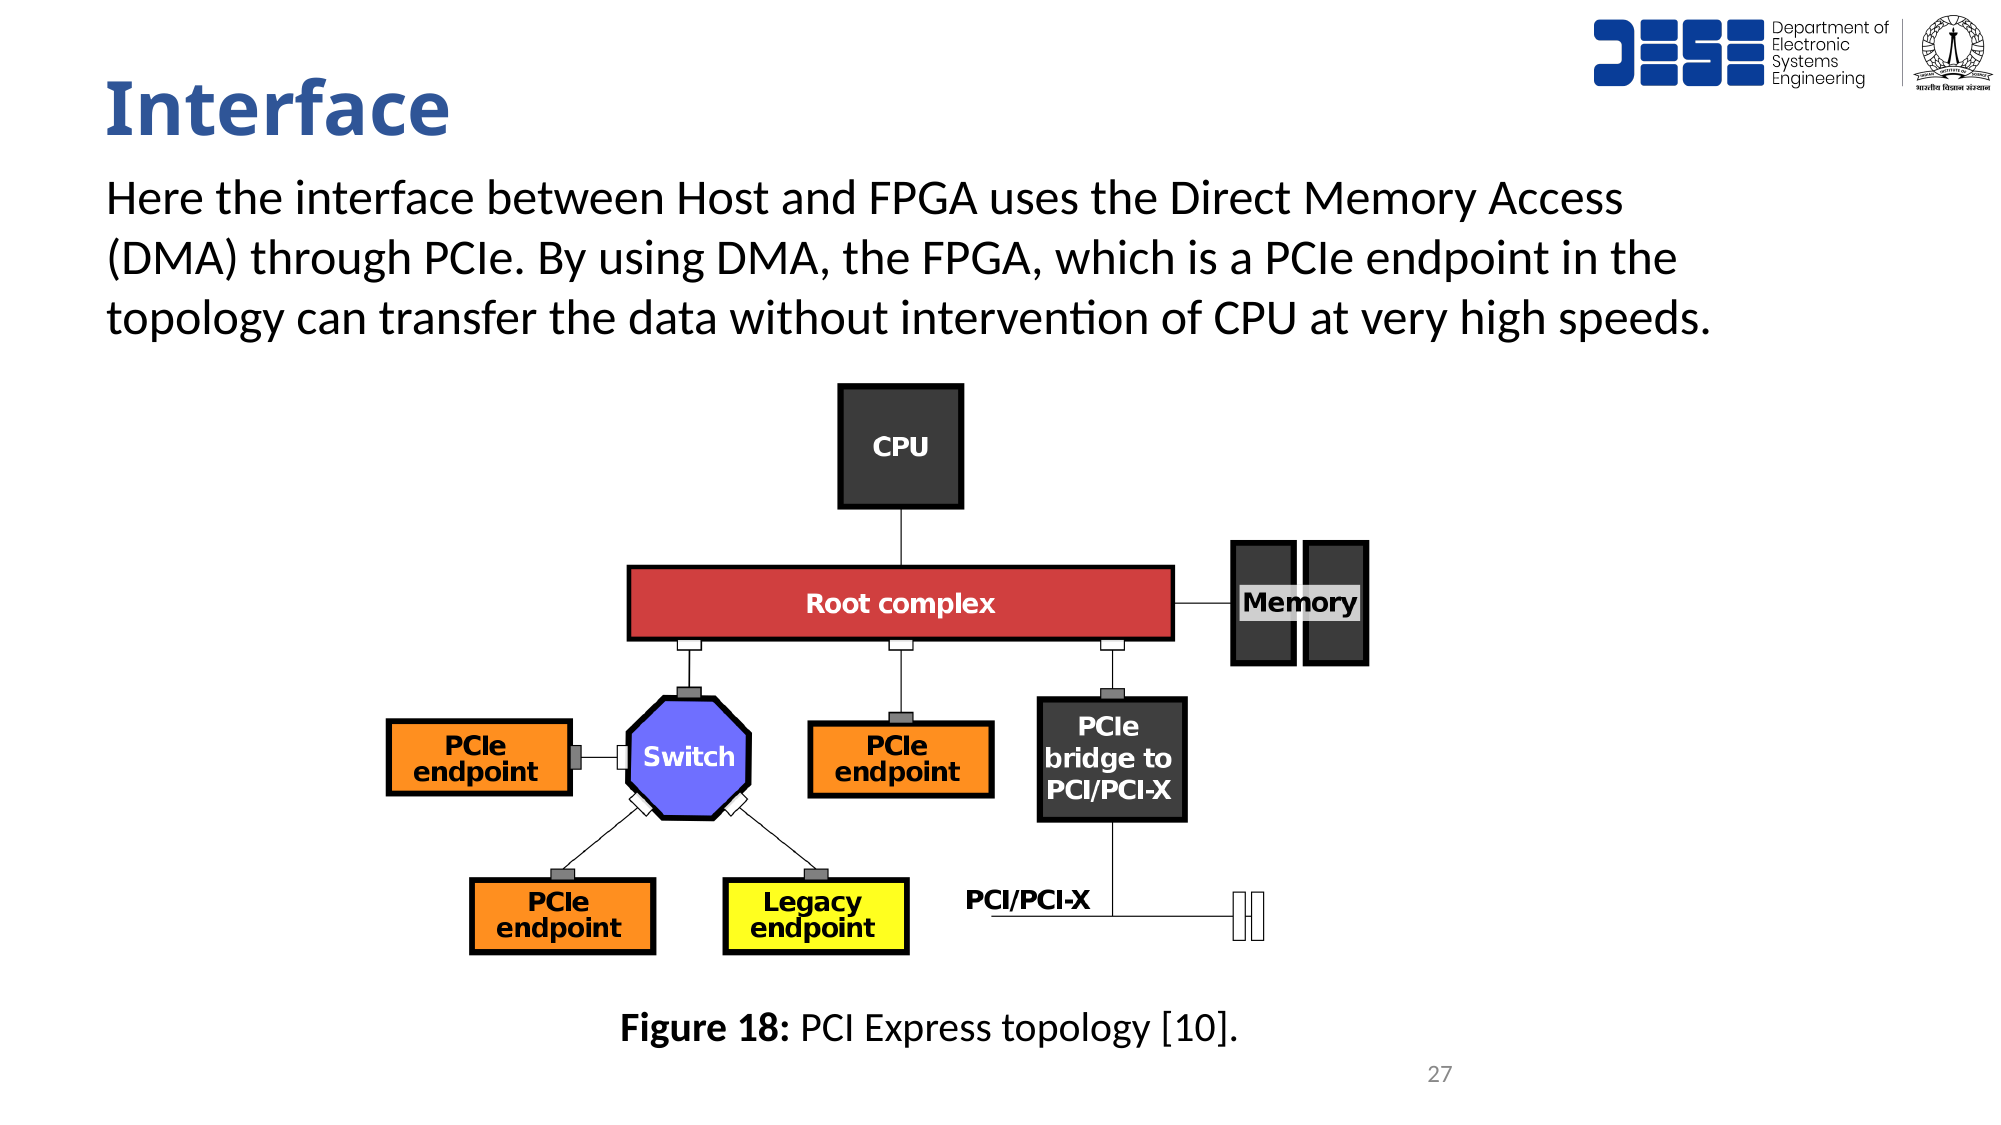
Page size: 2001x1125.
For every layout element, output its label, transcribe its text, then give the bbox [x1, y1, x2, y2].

text_box Figure 18: PCI Express topology [10]. [605, 992, 1268, 1059]
text_box Here the interface between Host and FPGA uses the Direct Memory Access (DMA) through PCIe. By using DMA, the FPGA, which is a PCIe endpoint in the topology can transfer the data without intervention of CPU at very high speeds. [91, 157, 1782, 355]
picture [375, 375, 1378, 964]
text_box [1412, 1042, 1863, 1103]
title Interface [90, 39, 1816, 183]
